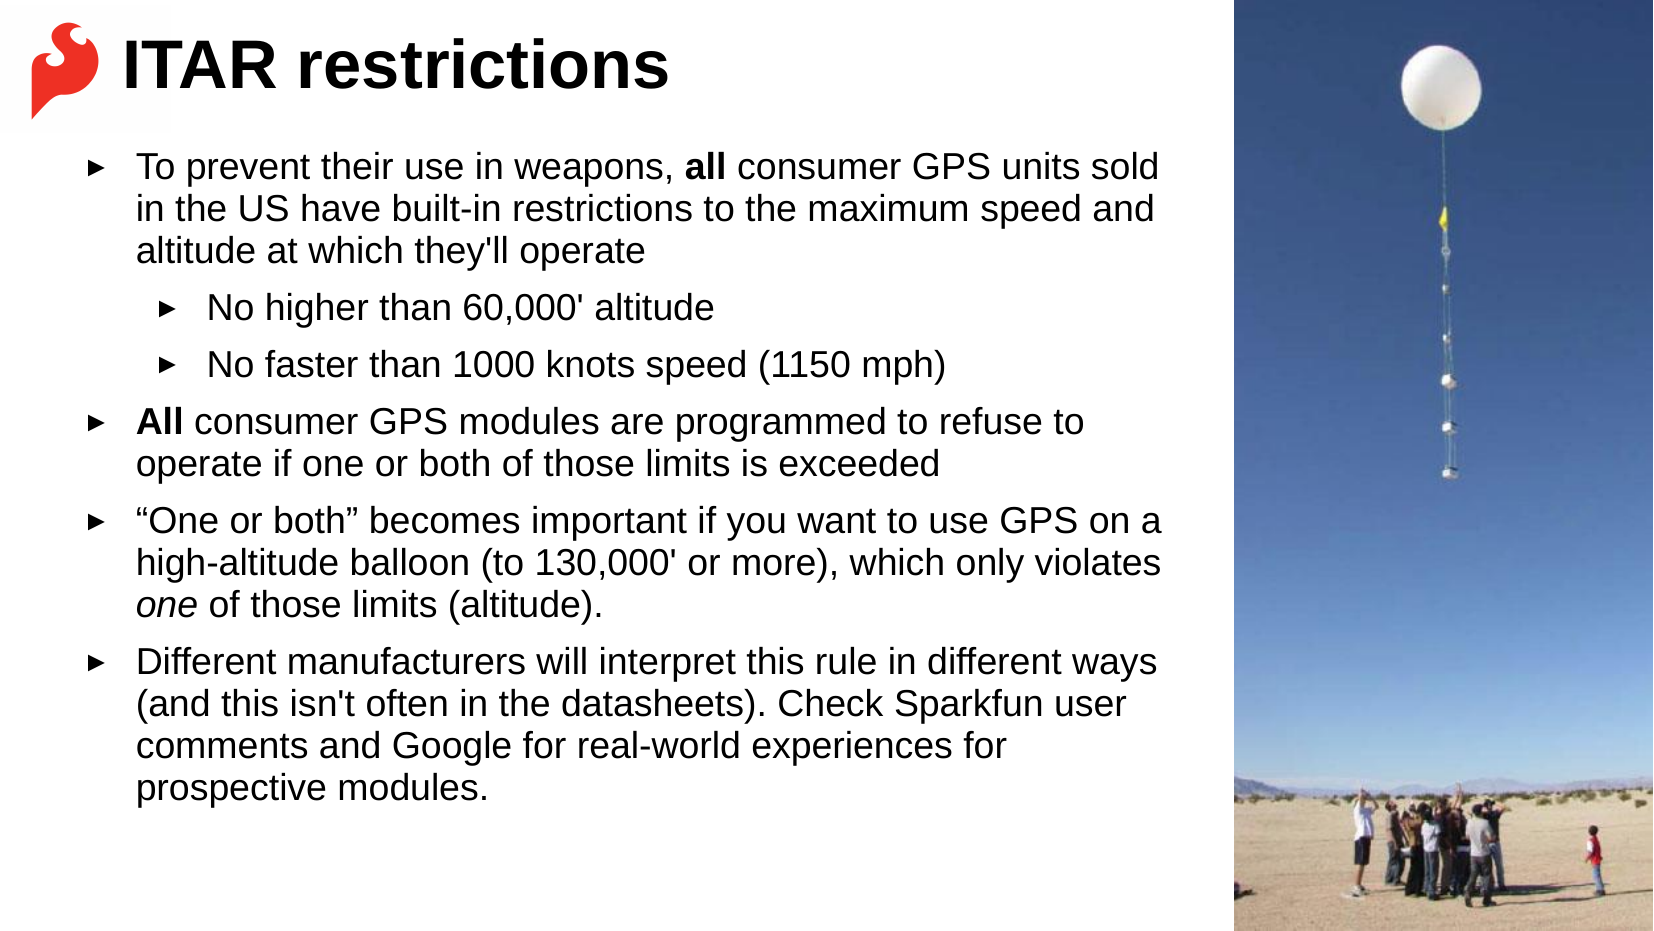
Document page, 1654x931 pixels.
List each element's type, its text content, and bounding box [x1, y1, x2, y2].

title ITAR restrictions [122, 26, 1234, 104]
picture [1234, 0, 1653, 931]
list To prevent their use in weapons, all consumer GPS units sold in the US have built-in restrictions to the maximum speed and altitude at which they'll operate No higher than 60,000' altitude No faster than 1000 knots speed (1150 mph) All consumer GPS modules are programmed to refuse to operate if one or both of those limits is exceeded “One or both” becomes important if you want to use GPS on a high-altitude balloon (to 130,000' or more), which only violates one of those limits (altitude). Different manufacturers will interpret this rule in different ways (and this isn't often in the datasheets). Check Sparkfun user comments and Google for real-world experiences for prospective modules. [64, 145, 1183, 826]
picture [0, 5, 171, 133]
